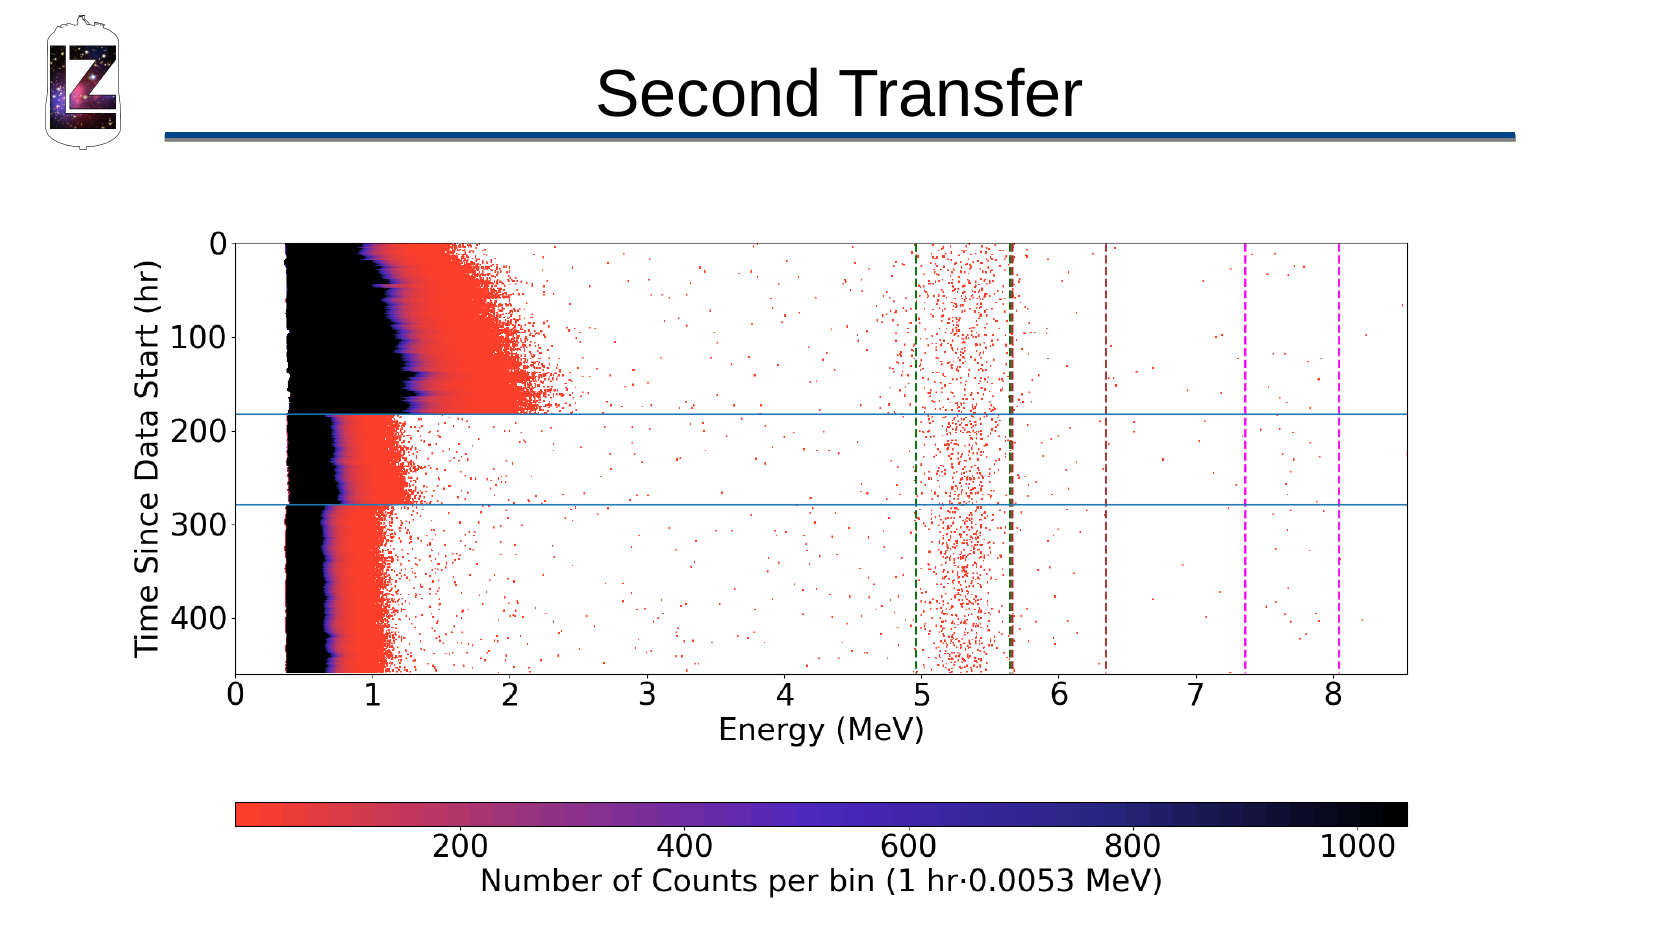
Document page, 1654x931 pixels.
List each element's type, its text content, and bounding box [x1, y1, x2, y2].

title Second Transfer [165, 37, 1516, 151]
picture [15, 15, 151, 150]
picture [46, 151, 1558, 909]
